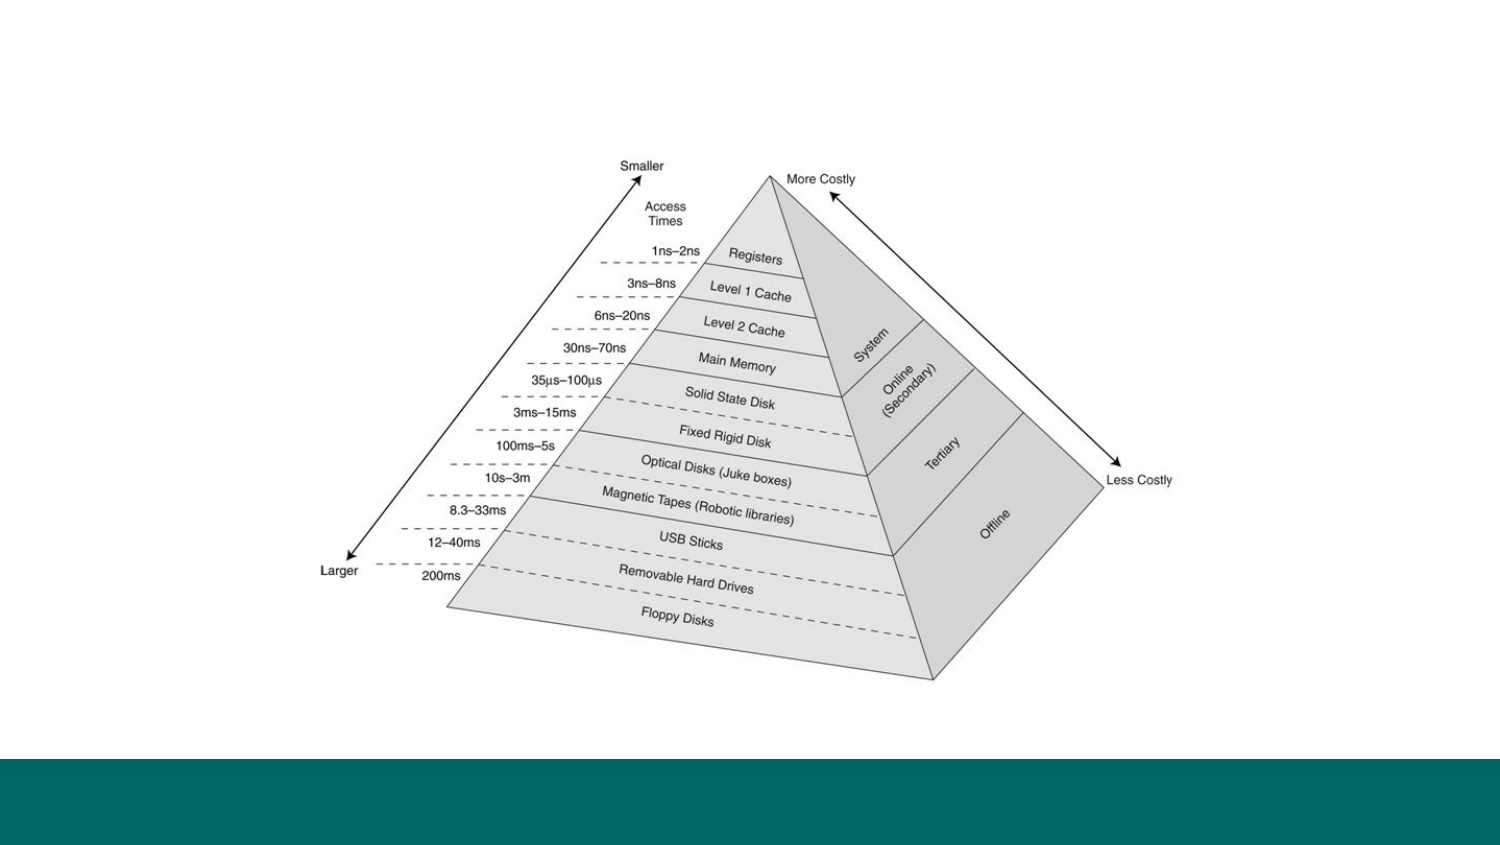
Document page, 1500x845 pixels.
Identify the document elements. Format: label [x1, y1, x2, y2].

picture [313, 150, 1187, 694]
